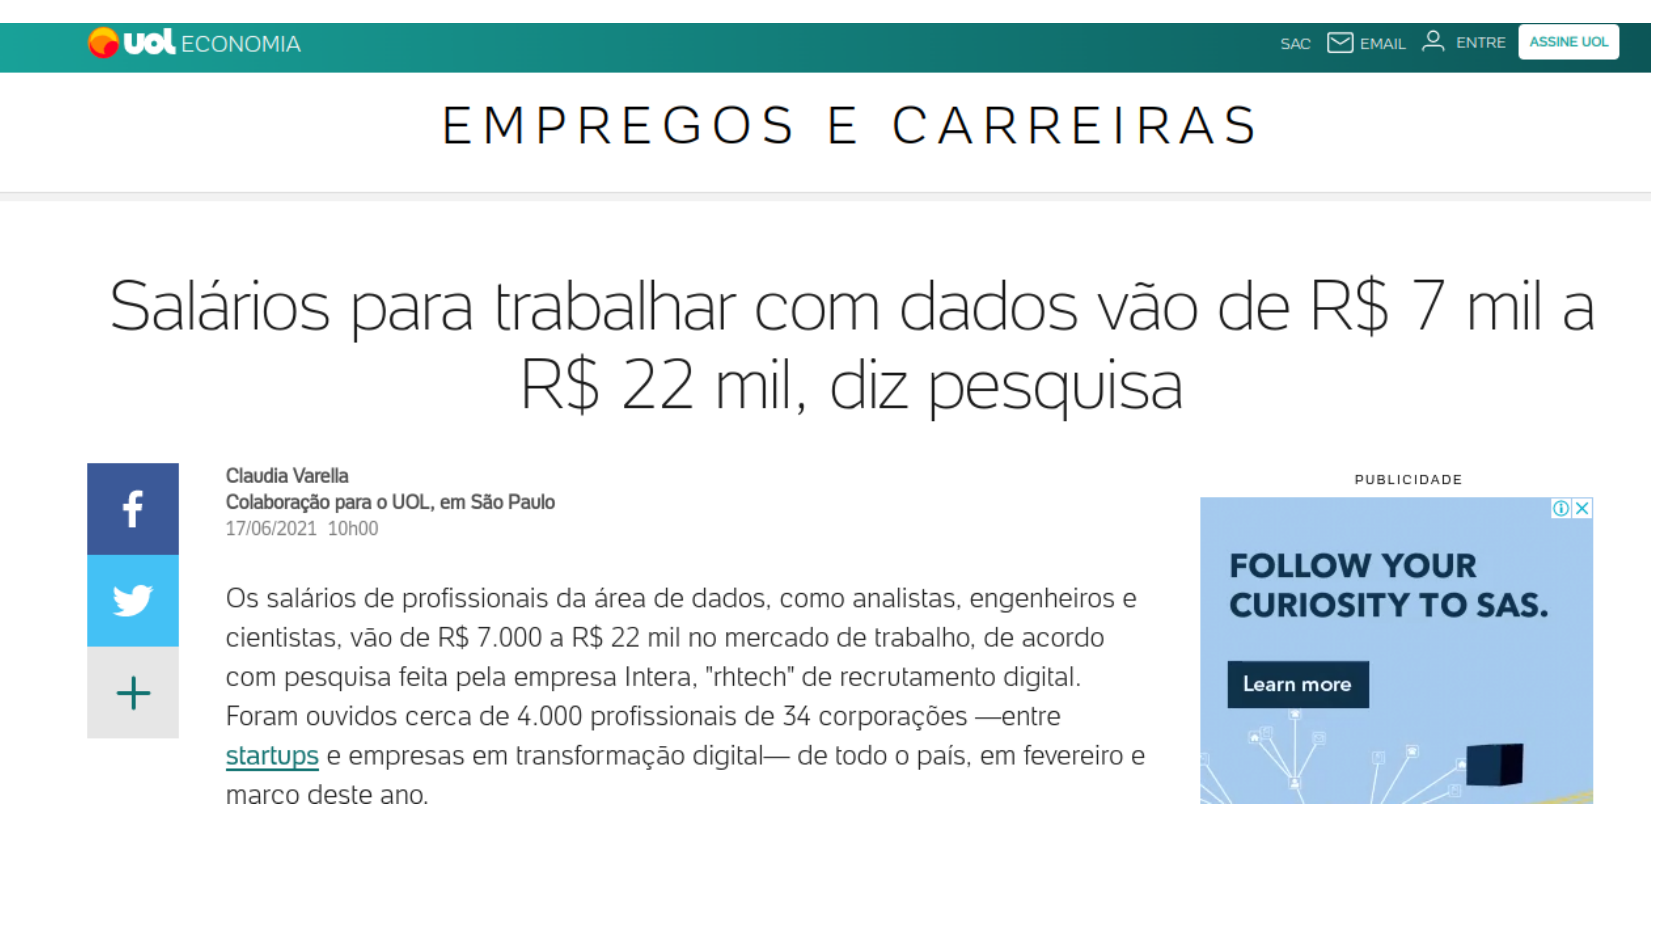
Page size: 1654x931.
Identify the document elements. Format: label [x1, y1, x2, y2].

picture [0, 23, 1651, 804]
